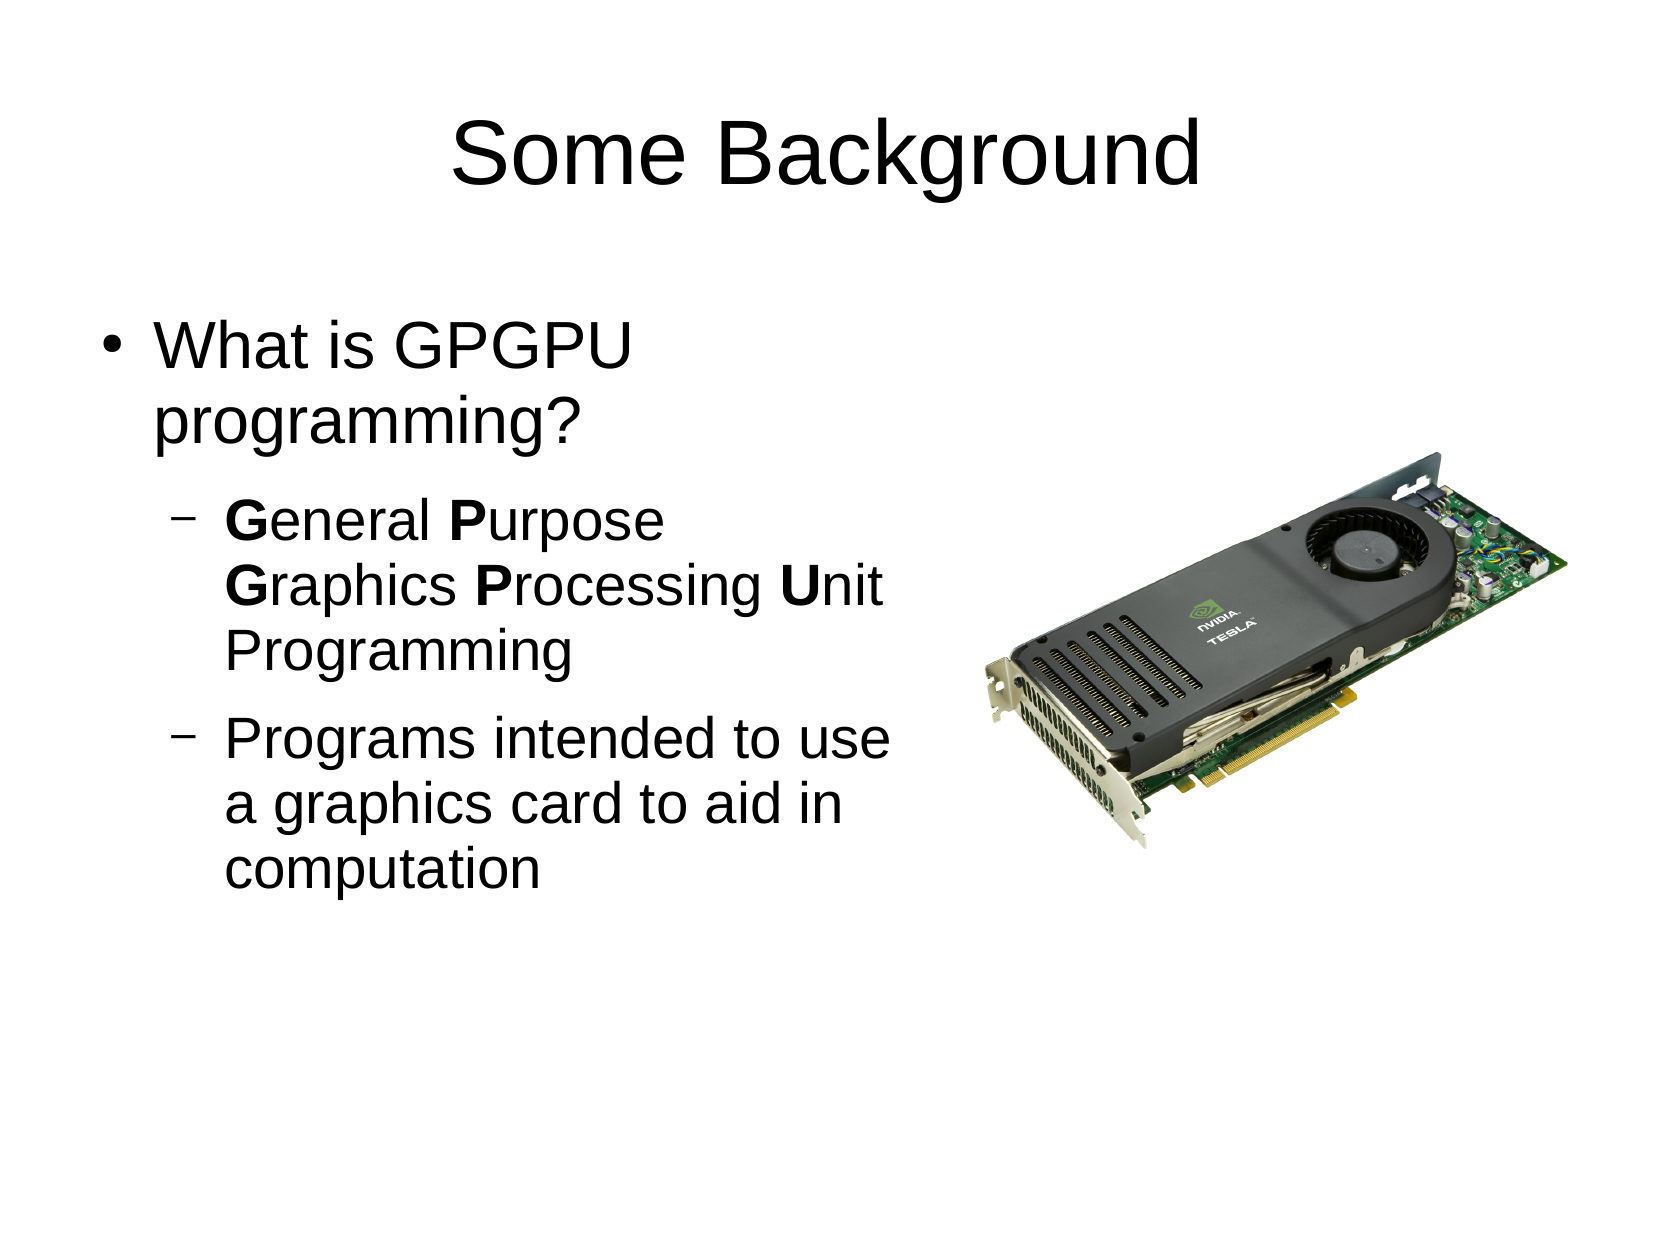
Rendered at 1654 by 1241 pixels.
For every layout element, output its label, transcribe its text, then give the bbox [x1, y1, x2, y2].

list What is GPGPU programming? General Purpose Graphics Processing Unit Programming Programs intended to use a graphics card to aid in computation [82, 308, 931, 992]
title Some Background [82, 49, 1571, 257]
picture [975, 442, 1572, 857]
